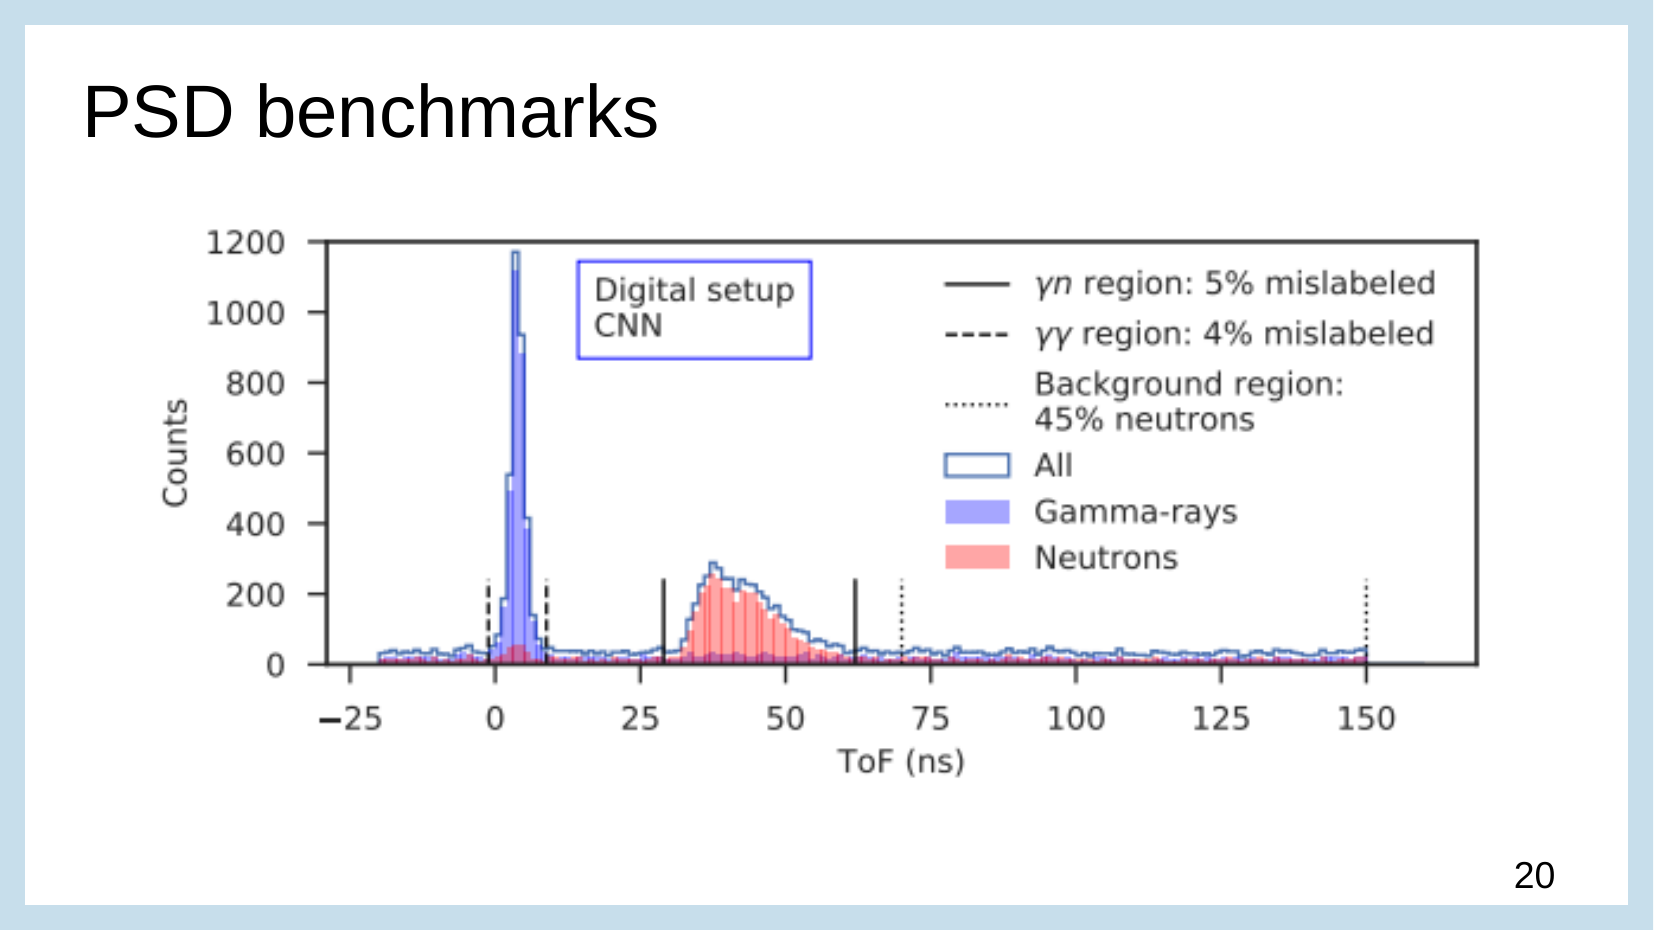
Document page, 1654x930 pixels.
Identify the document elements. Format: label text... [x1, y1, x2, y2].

title PSD benchmarks [82, 35, 1234, 189]
picture [121, 188, 1532, 823]
